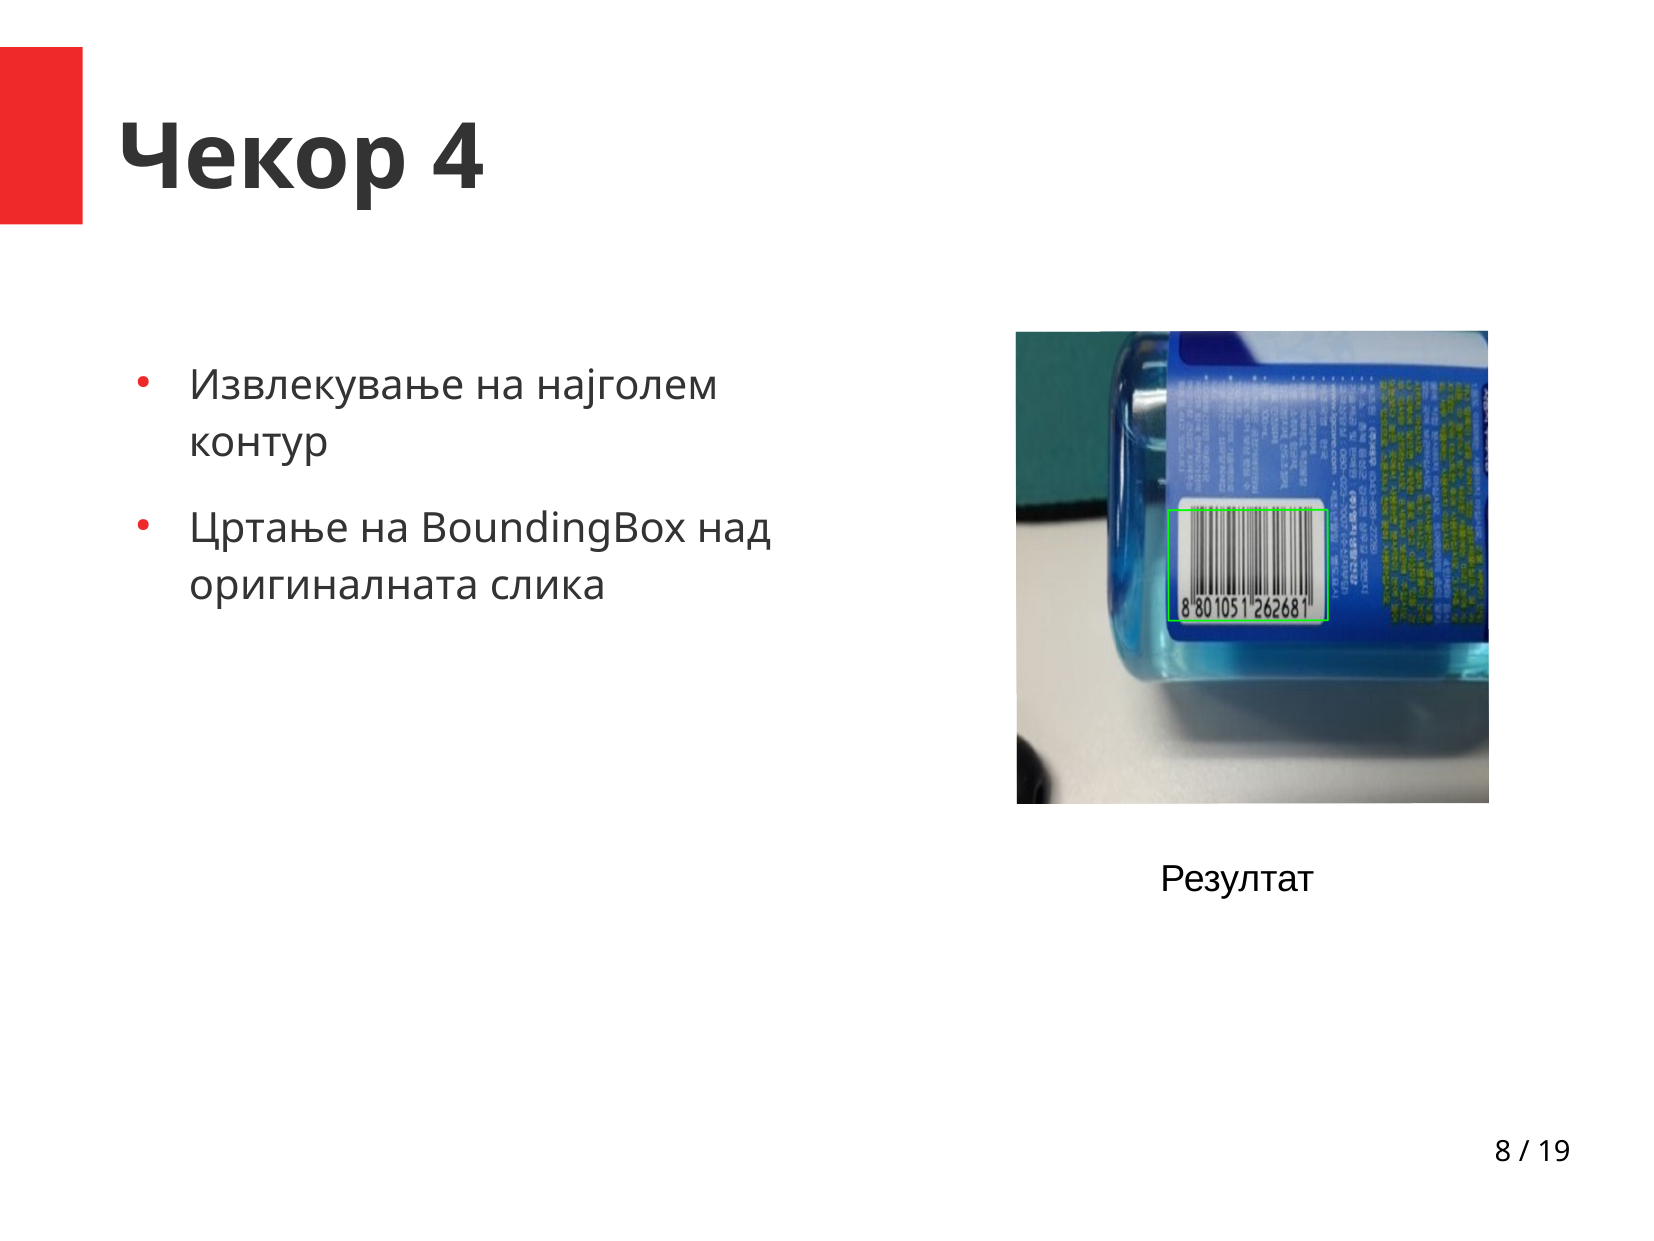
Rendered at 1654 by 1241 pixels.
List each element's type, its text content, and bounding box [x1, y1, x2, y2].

title Чекор 4 [118, 49, 1571, 257]
picture [1015, 330, 1489, 804]
list Извлекување на најголем контур Цртање на BoundingBox над оригиналната слика [118, 354, 810, 1074]
text_box Резултат [1145, 850, 1654, 908]
